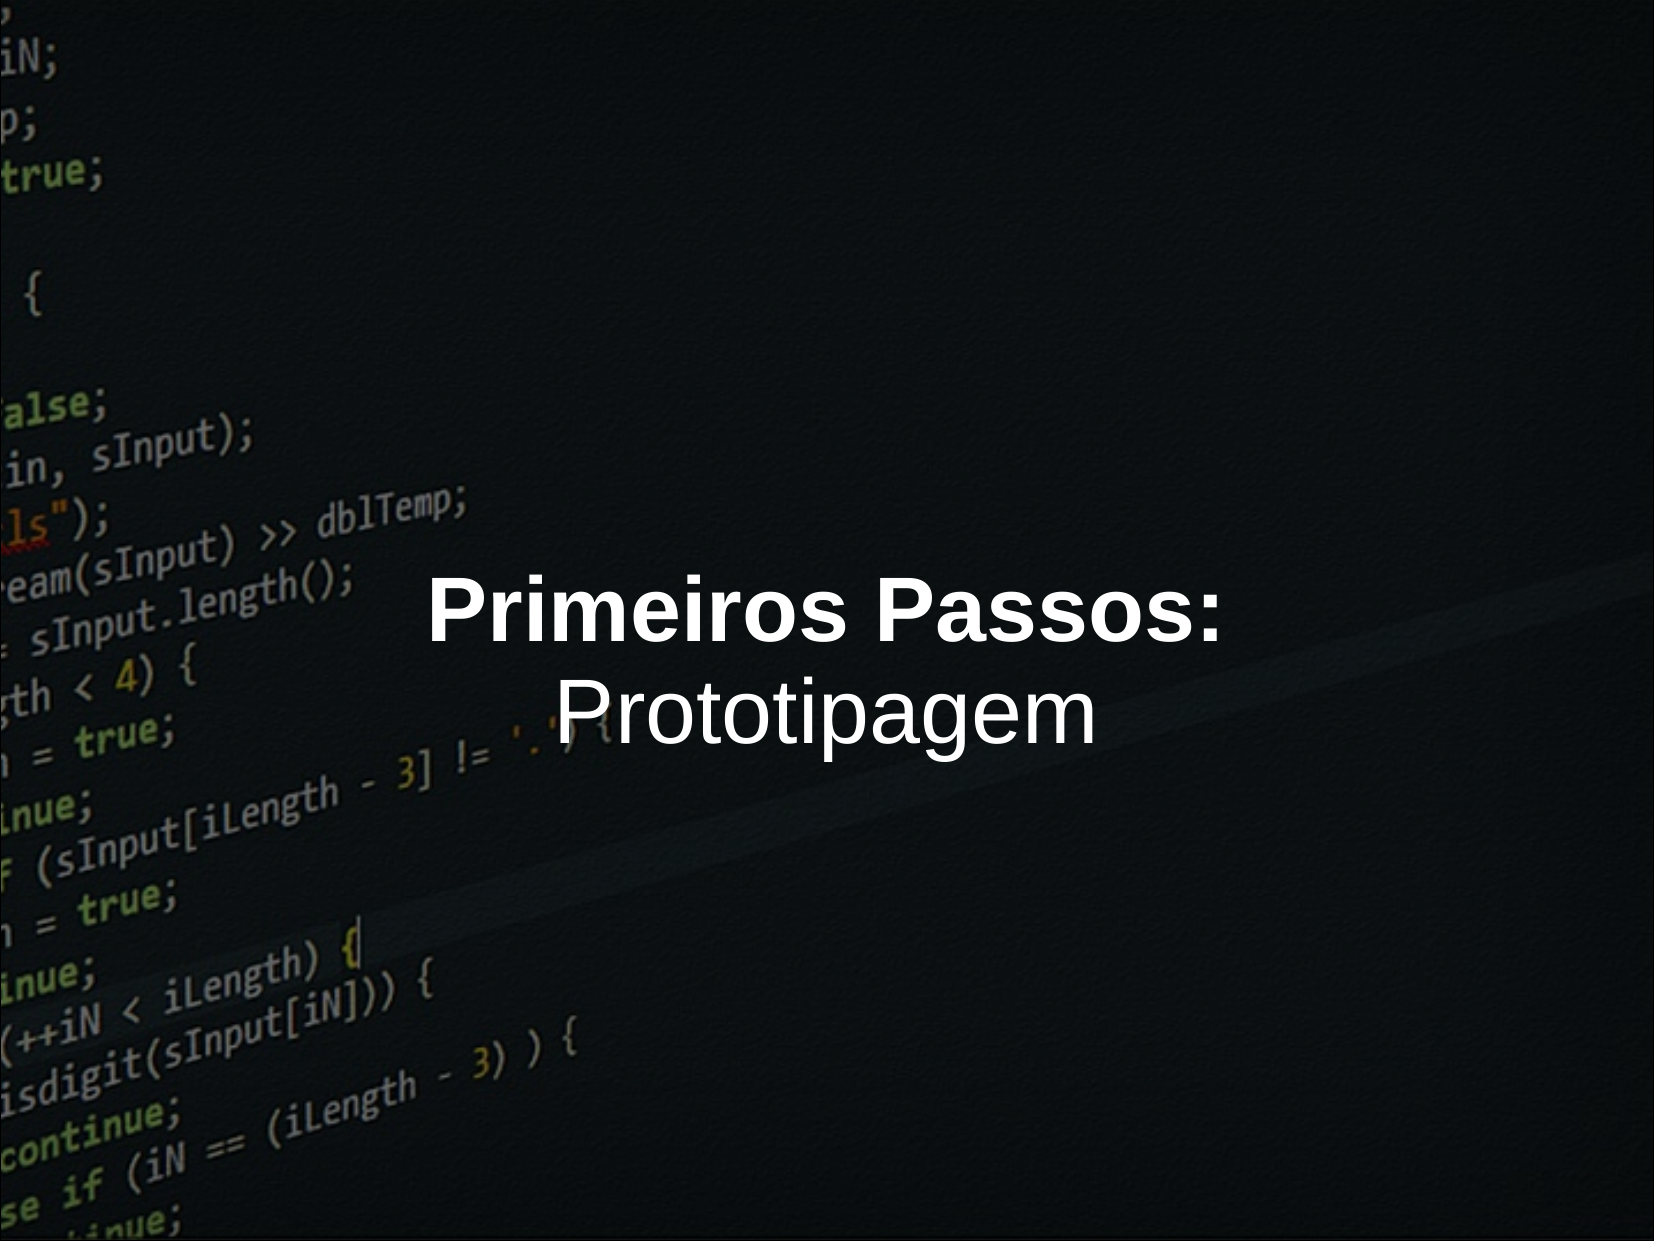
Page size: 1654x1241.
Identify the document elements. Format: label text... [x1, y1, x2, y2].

title Primeiros Passos: Prototipagem [82, 507, 1571, 815]
text_box [0, 0, 1654, 1241]
